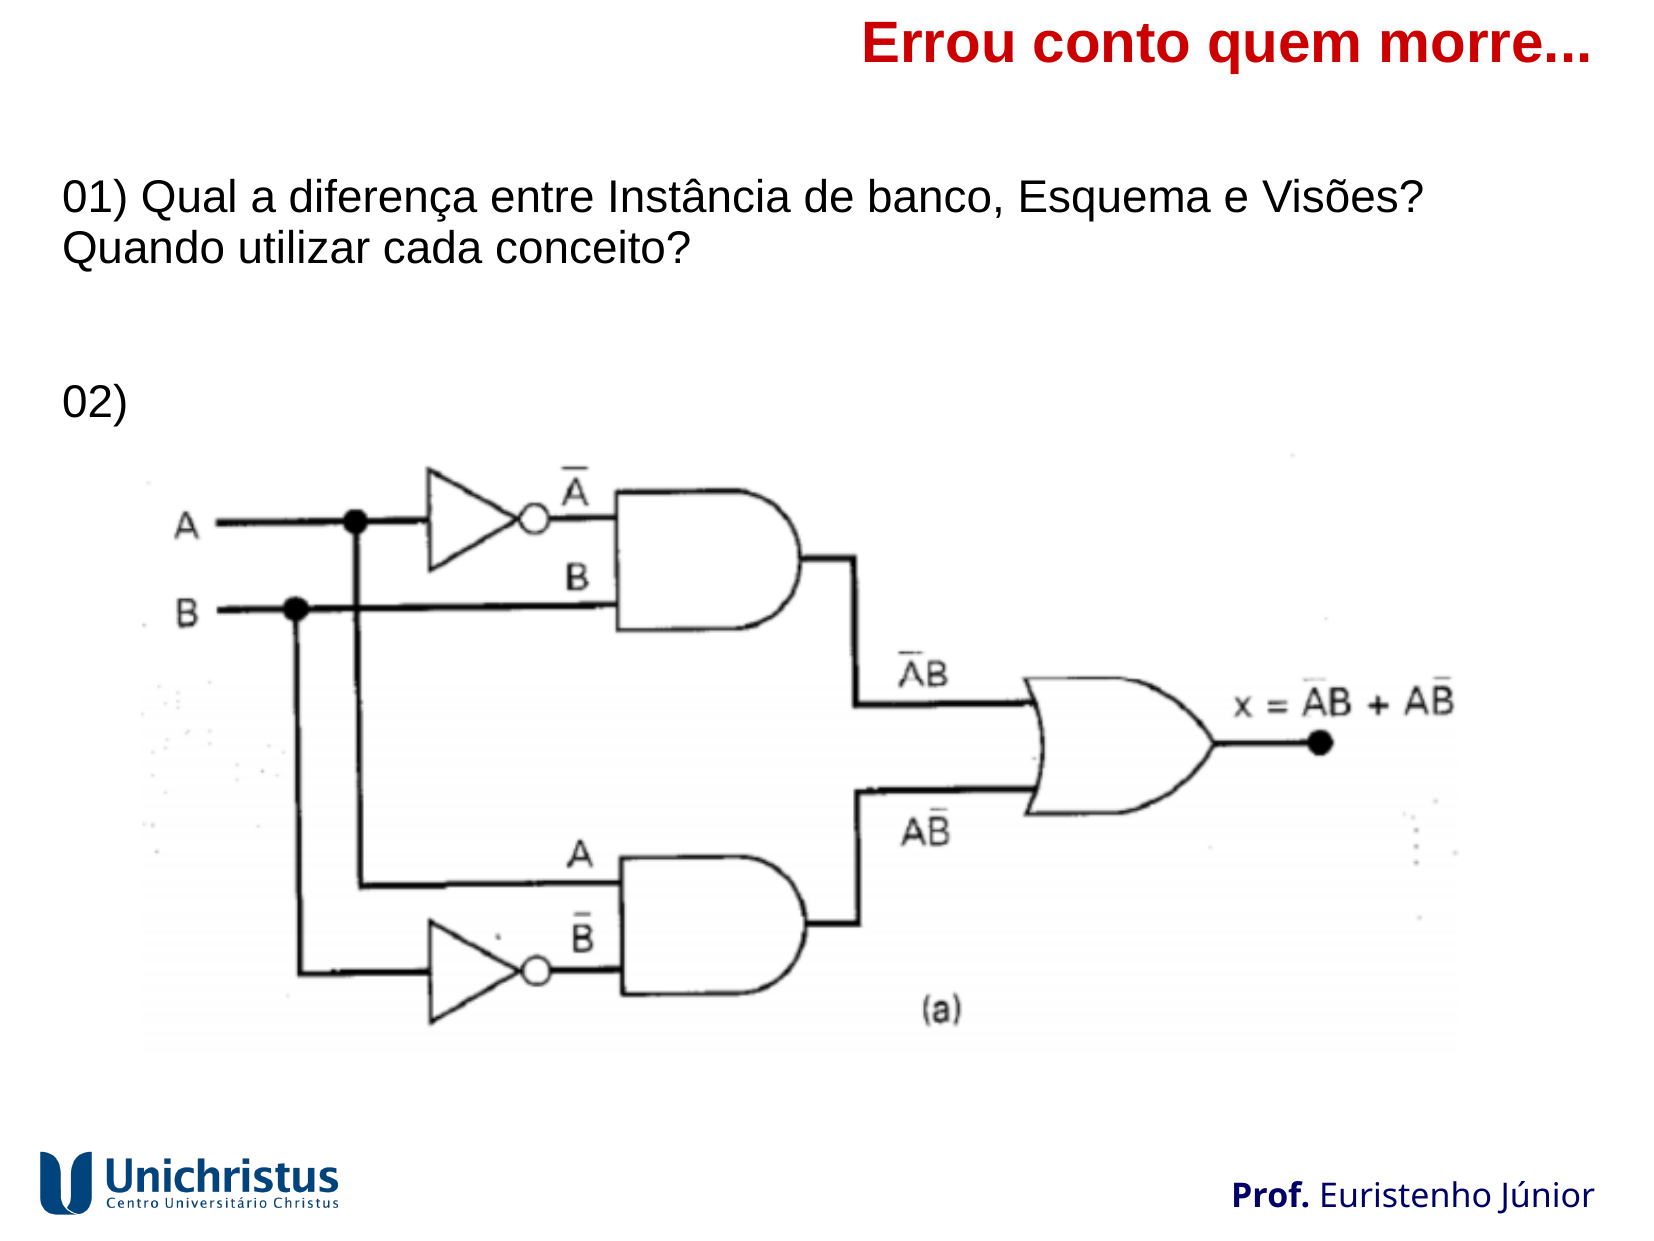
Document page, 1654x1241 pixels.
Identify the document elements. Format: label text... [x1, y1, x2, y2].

picture [35, 1148, 343, 1217]
text_box 01) Qual a diferença entre Instância de banco, Esquema e Visões? Quando utilizar cada conceito? 02) [47, 163, 1536, 538]
picture [141, 301, 1654, 1053]
text_box Prof. Euristenho Júnior [1216, 1163, 1654, 1224]
text_box Errou conto quem morre... [846, 2, 1654, 83]
